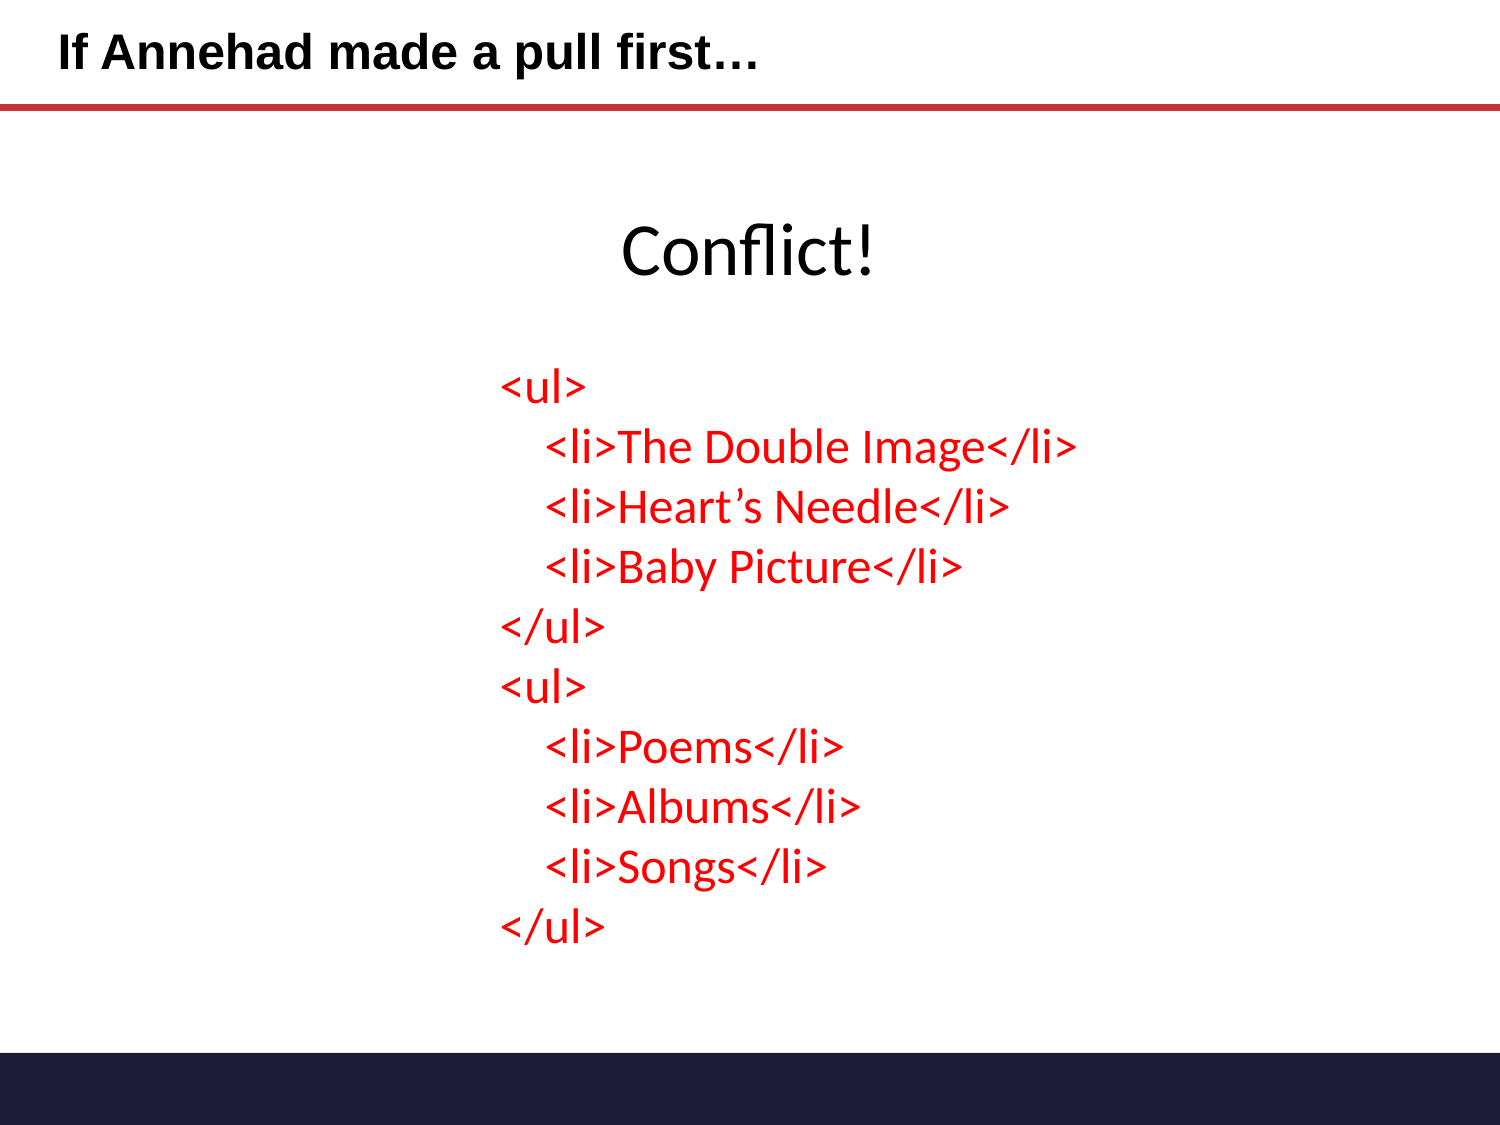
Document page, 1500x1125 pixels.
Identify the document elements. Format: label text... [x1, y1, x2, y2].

text_box Conflict! [613, 192, 886, 298]
title If Annehad made a pull first… [50, 0, 948, 108]
text_box <ul> <li>The Double Image</li> <li>Heart’s Needle</li> <li>Baby Picture</li> </ul> <ul> <li>Poems</li> <li>Albums</li> <li>Songs</li> </ul> [492, 345, 1086, 961]
